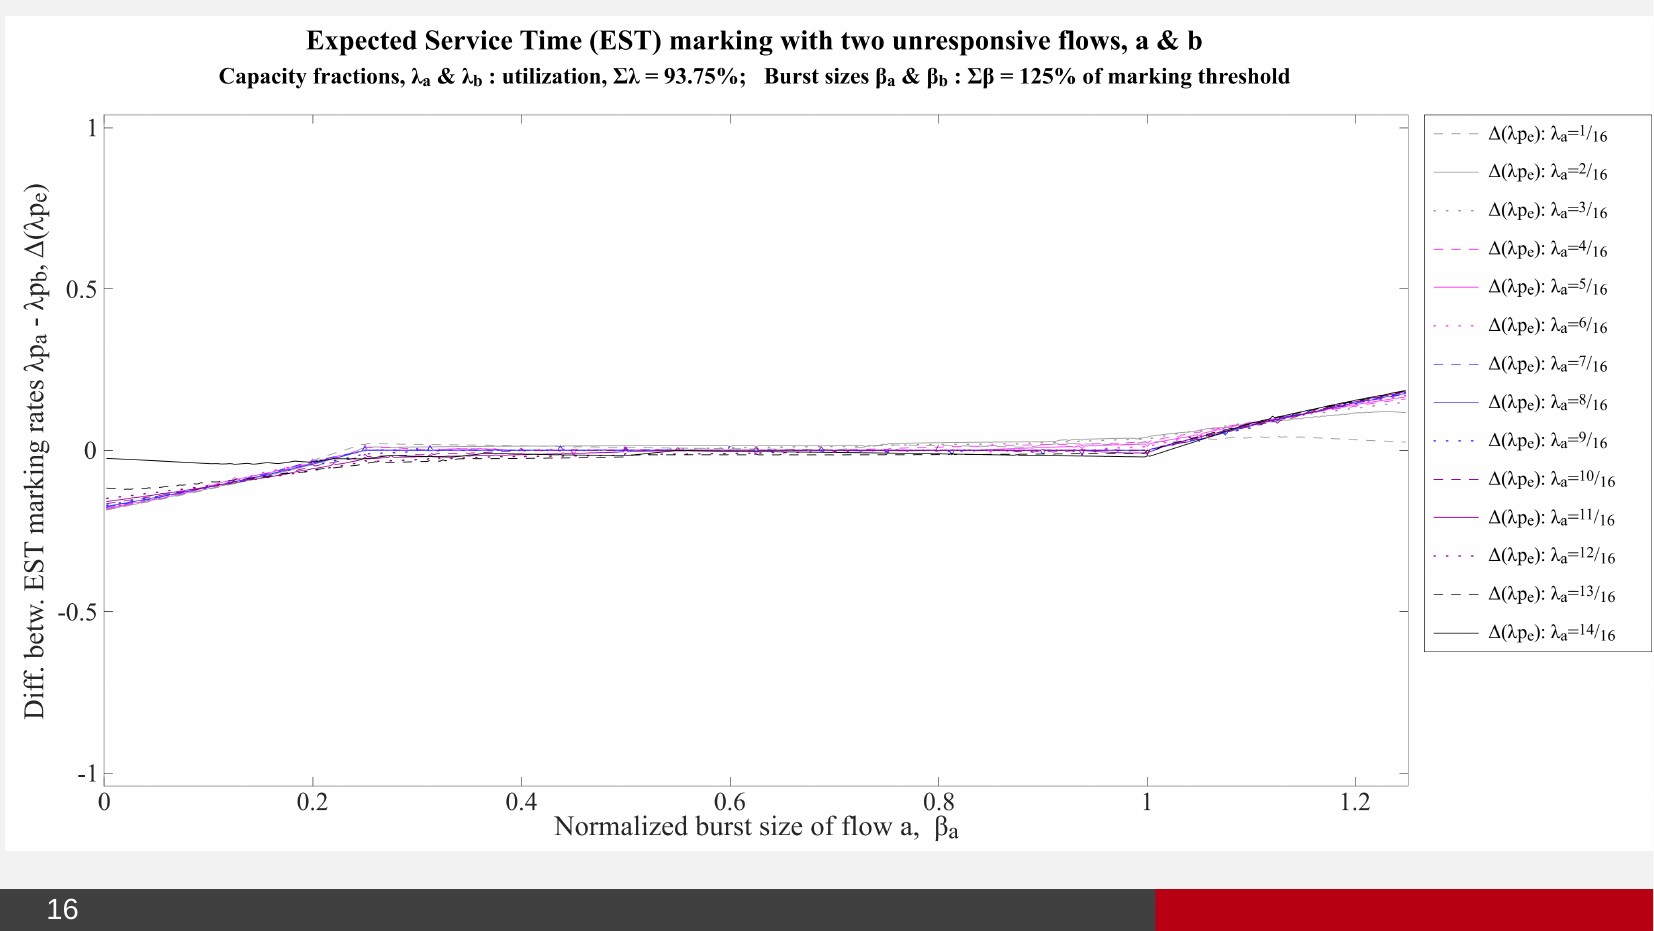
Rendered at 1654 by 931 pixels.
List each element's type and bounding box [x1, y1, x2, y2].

picture [5, 16, 1654, 852]
